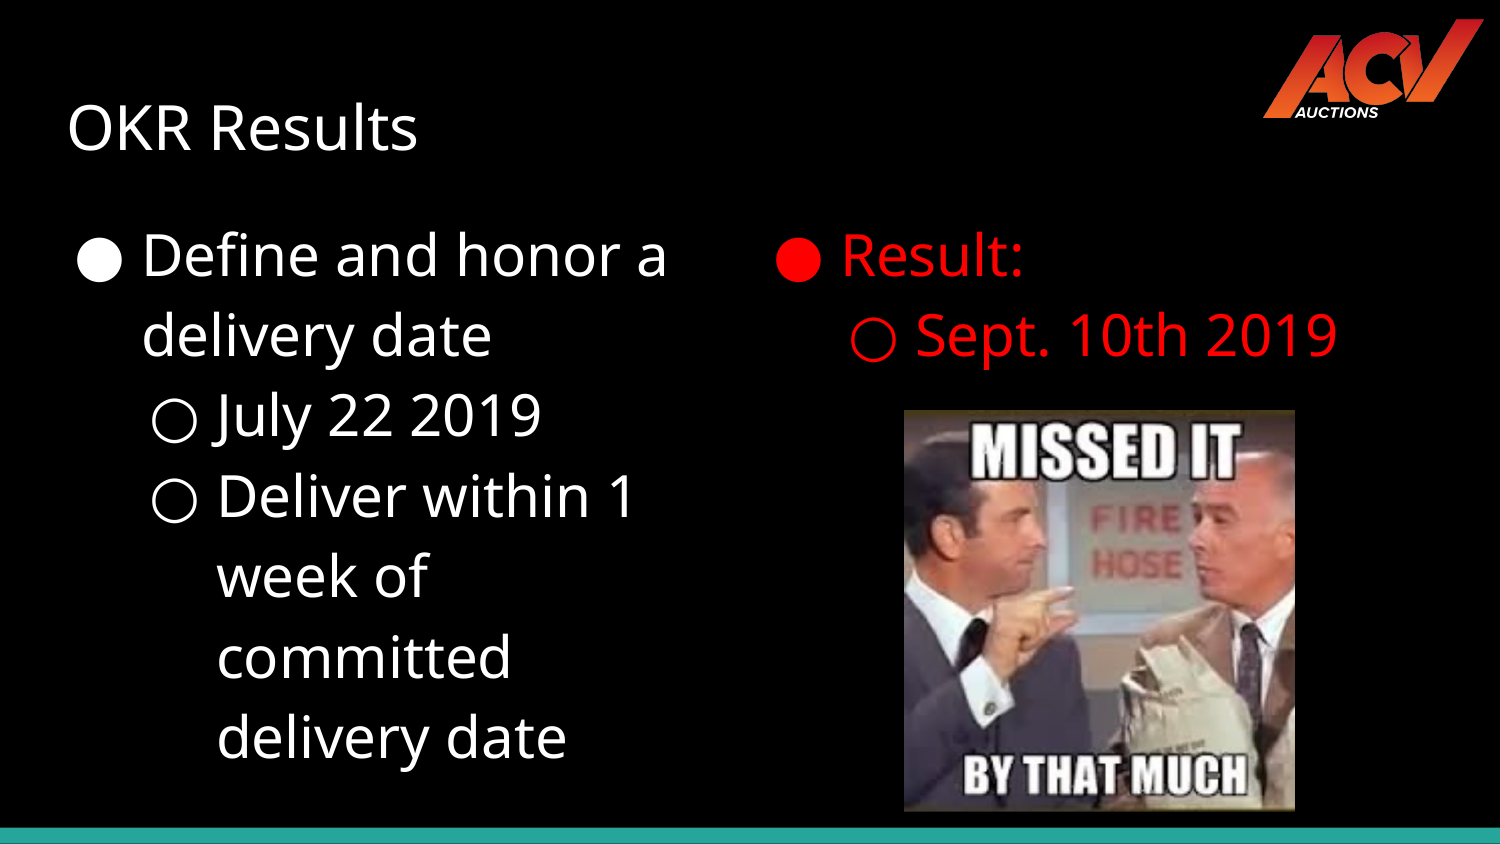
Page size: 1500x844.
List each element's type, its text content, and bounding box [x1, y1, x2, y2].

list Define and honor a delivery date July 22 2019 Deliver within 1 week of committed delivery date [51, 192, 750, 530]
picture [904, 410, 1295, 812]
picture [1262, 19, 1484, 118]
list Result: Sept. 10th 2019 [750, 192, 1449, 530]
title OKR Results [51, 72, 1449, 174]
